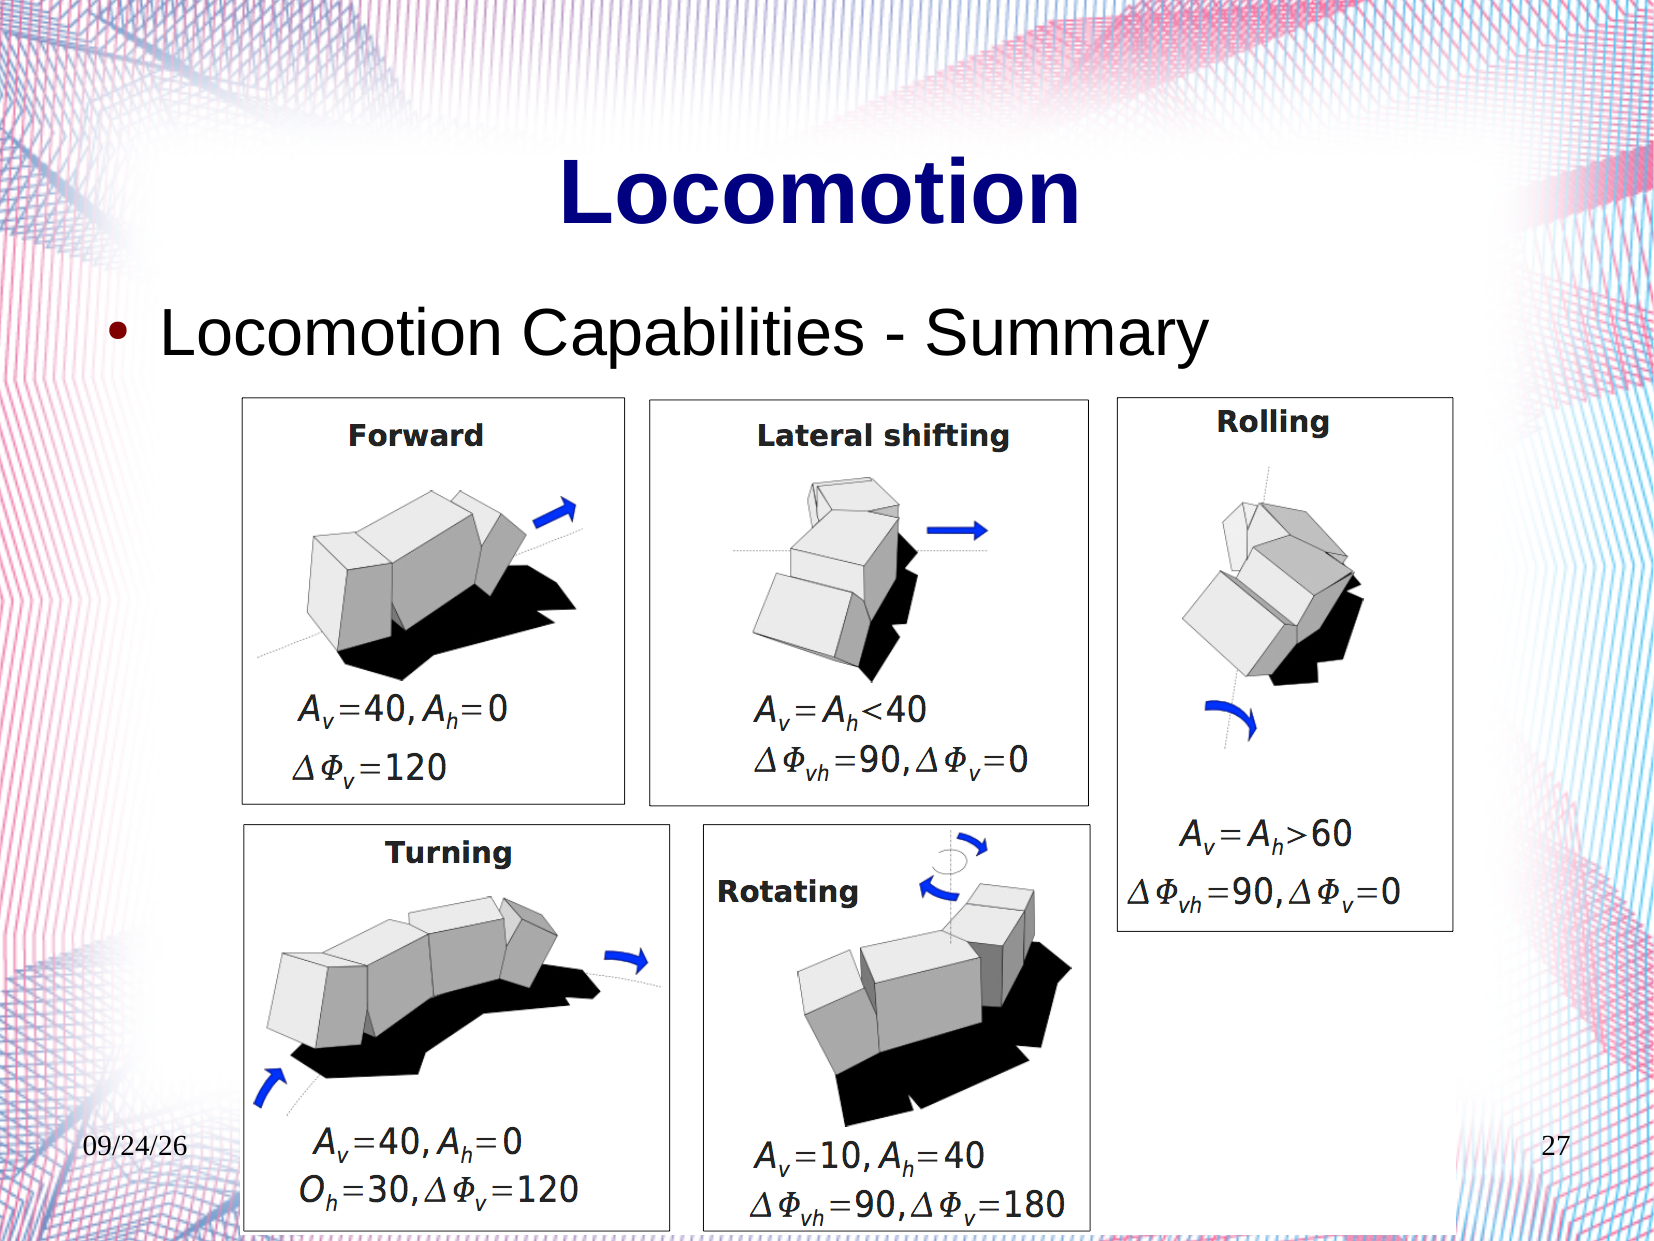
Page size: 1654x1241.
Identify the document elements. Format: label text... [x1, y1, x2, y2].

title Locomotion [76, 88, 1565, 296]
list Locomotion Capabilities - Summary [88, 295, 1577, 1114]
picture [0, 0, 1654, 1241]
